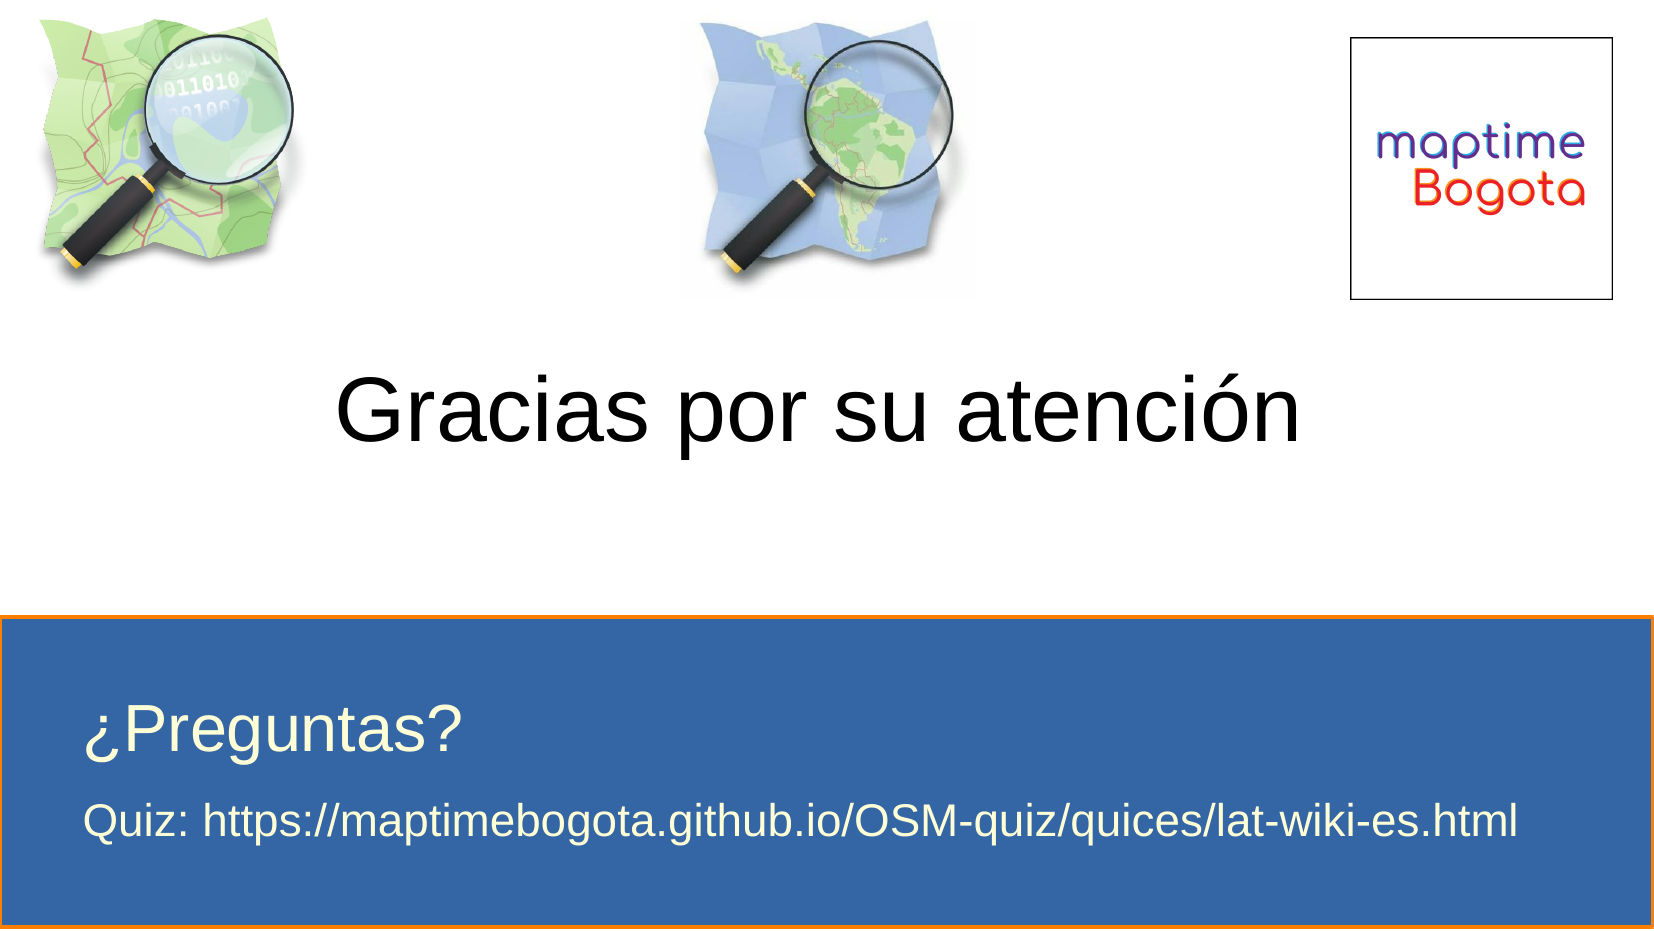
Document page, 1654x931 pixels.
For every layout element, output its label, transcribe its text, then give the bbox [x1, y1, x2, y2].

picture [676, 0, 977, 300]
title Gracias por su atención [75, 332, 1564, 488]
picture [29, 17, 307, 295]
subtitle ¿Preguntas? Quiz: https://maptimebogota.github.io/OSM-quiz/quices/lat-wiki-es.html [82, 637, 1571, 901]
picture [1350, 37, 1613, 300]
